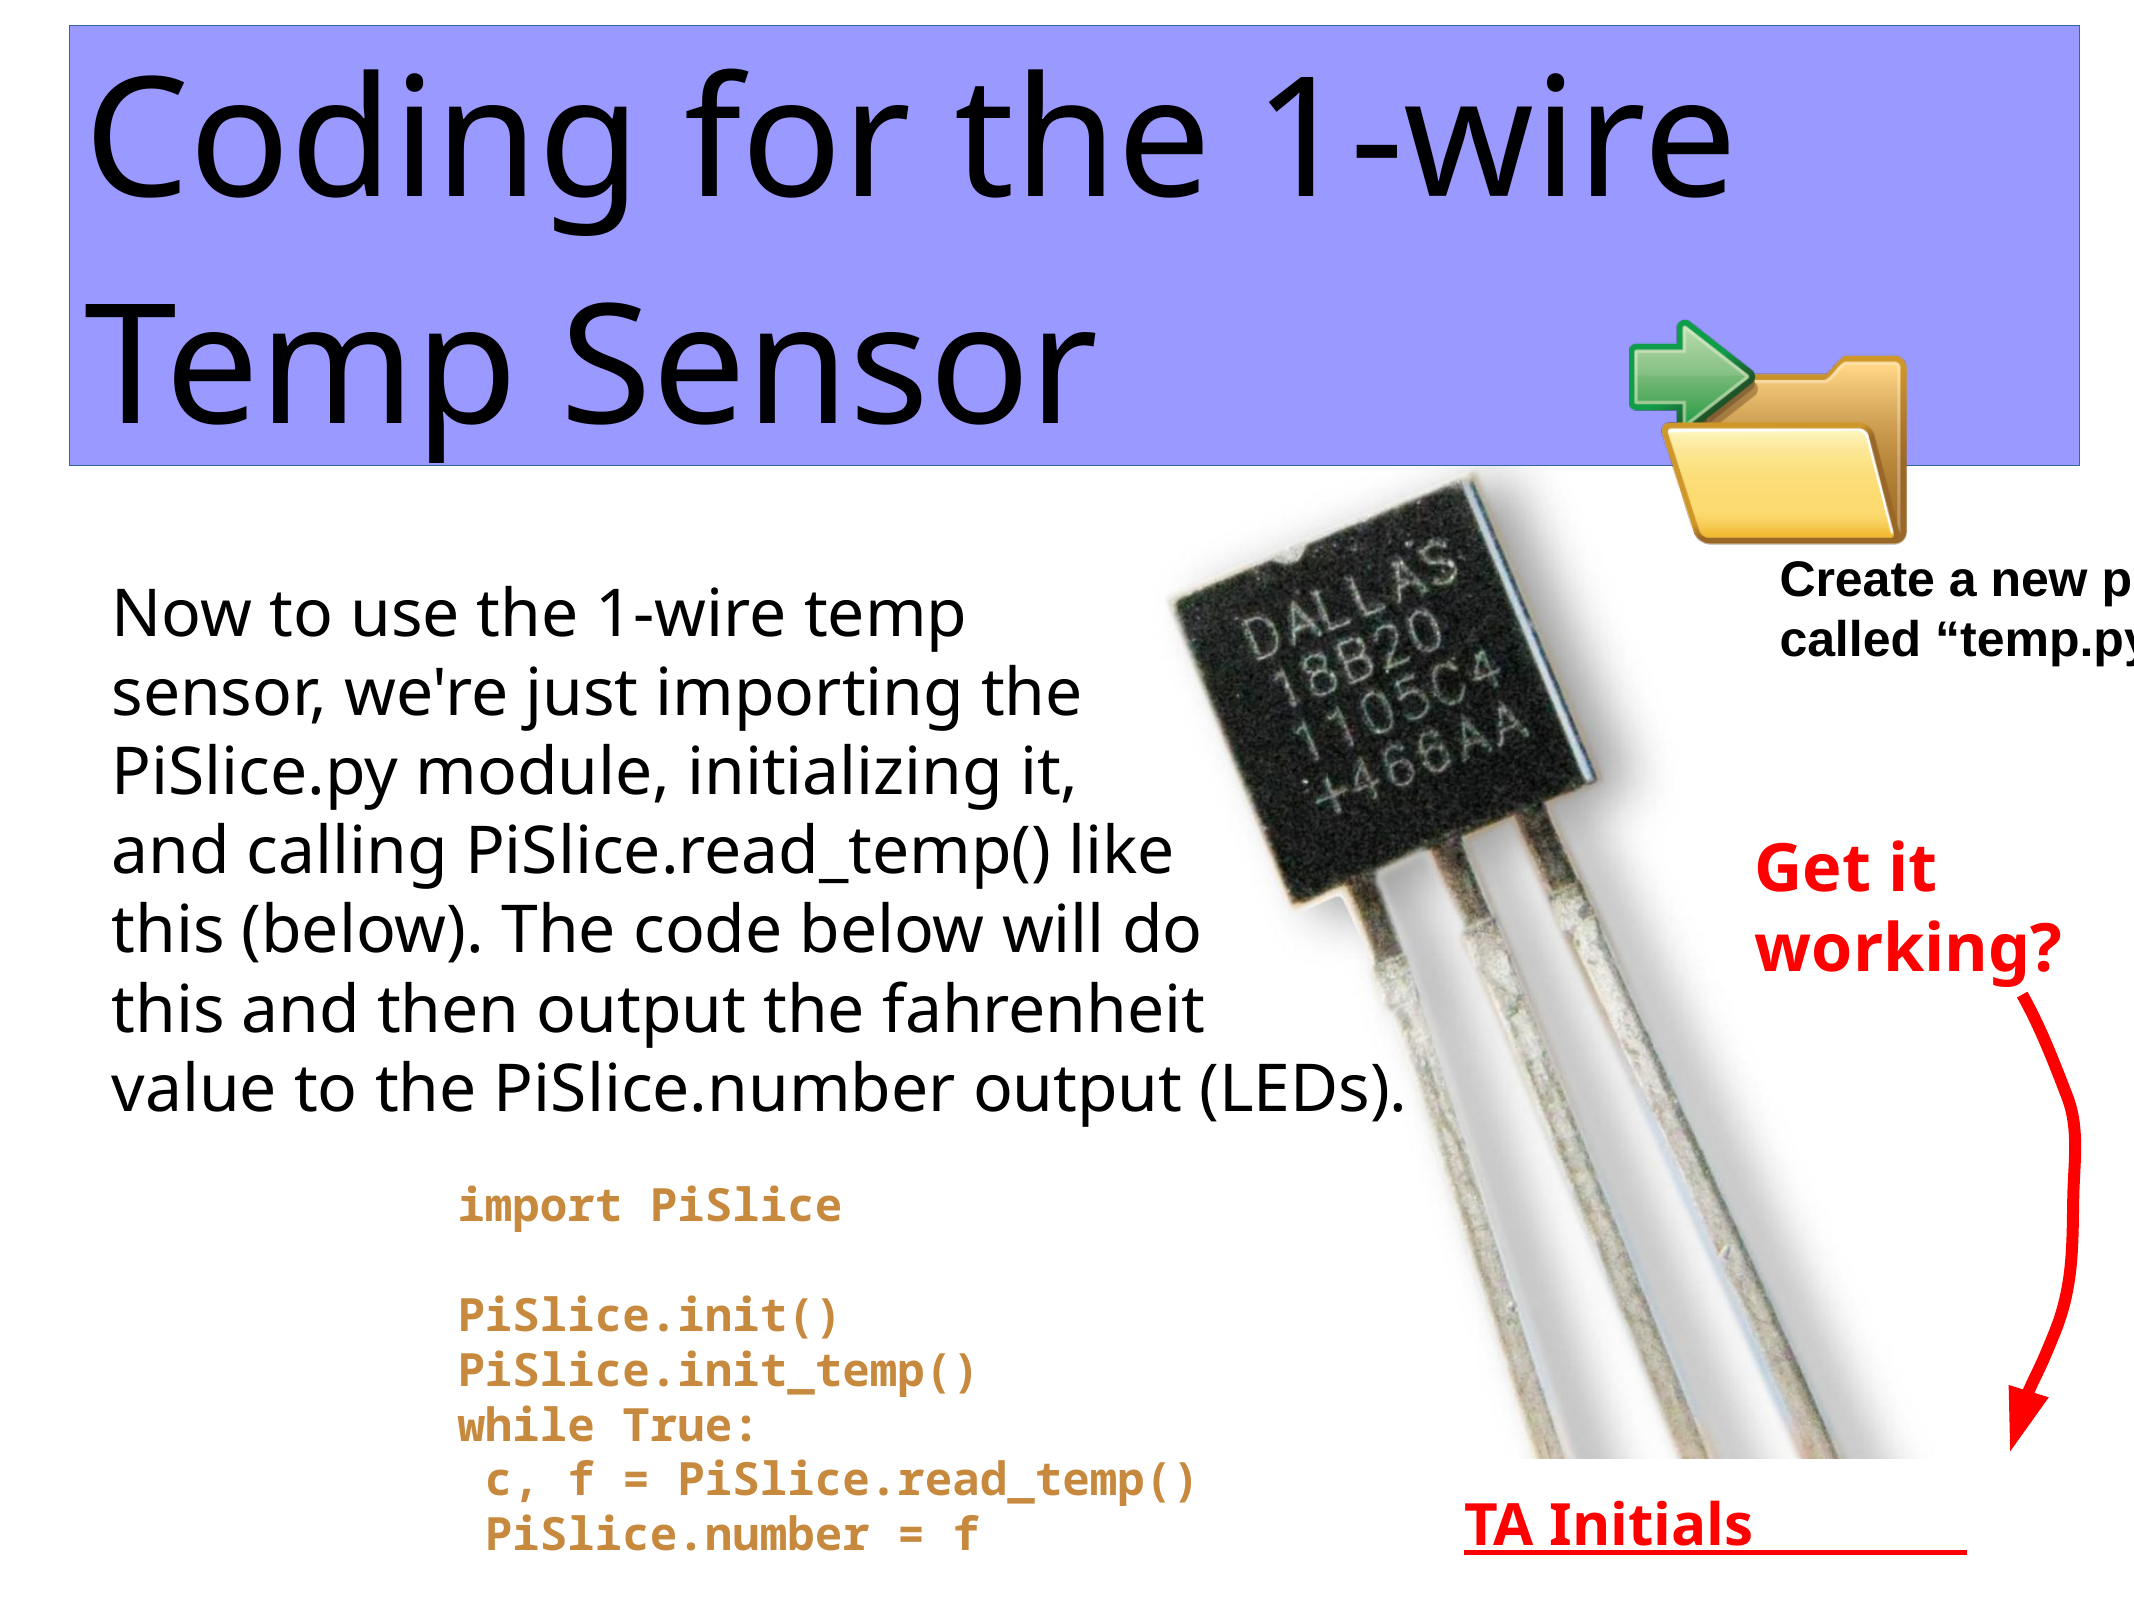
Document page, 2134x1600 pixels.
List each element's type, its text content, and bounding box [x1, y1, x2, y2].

text_box TA Initials [1239, 1487, 2104, 1571]
text_box Now to use the 1-wire temp sensor, we're just importing the PiSlice.py module, initializing it, and calling PiSlice.read_temp() like this (below). The code below will do this and then output the fahrenheit value to the PiSlice.number output (LEDs). [111, 570, 1410, 1201]
list import PiSlice PiSlice.init() PiSlice.init_temp() while True: c, f = PiSlice.read_temp() PiSlice.number = f [457, 1201, 1333, 1589]
picture [1102, 283, 1978, 1459]
text_box Get it working? [1754, 825, 2116, 1036]
text_box Create a new program called “temp.py”. [1771, 538, 2134, 675]
text_box Coding for the 1-wire Temp Sensor [69, 25, 2080, 466]
